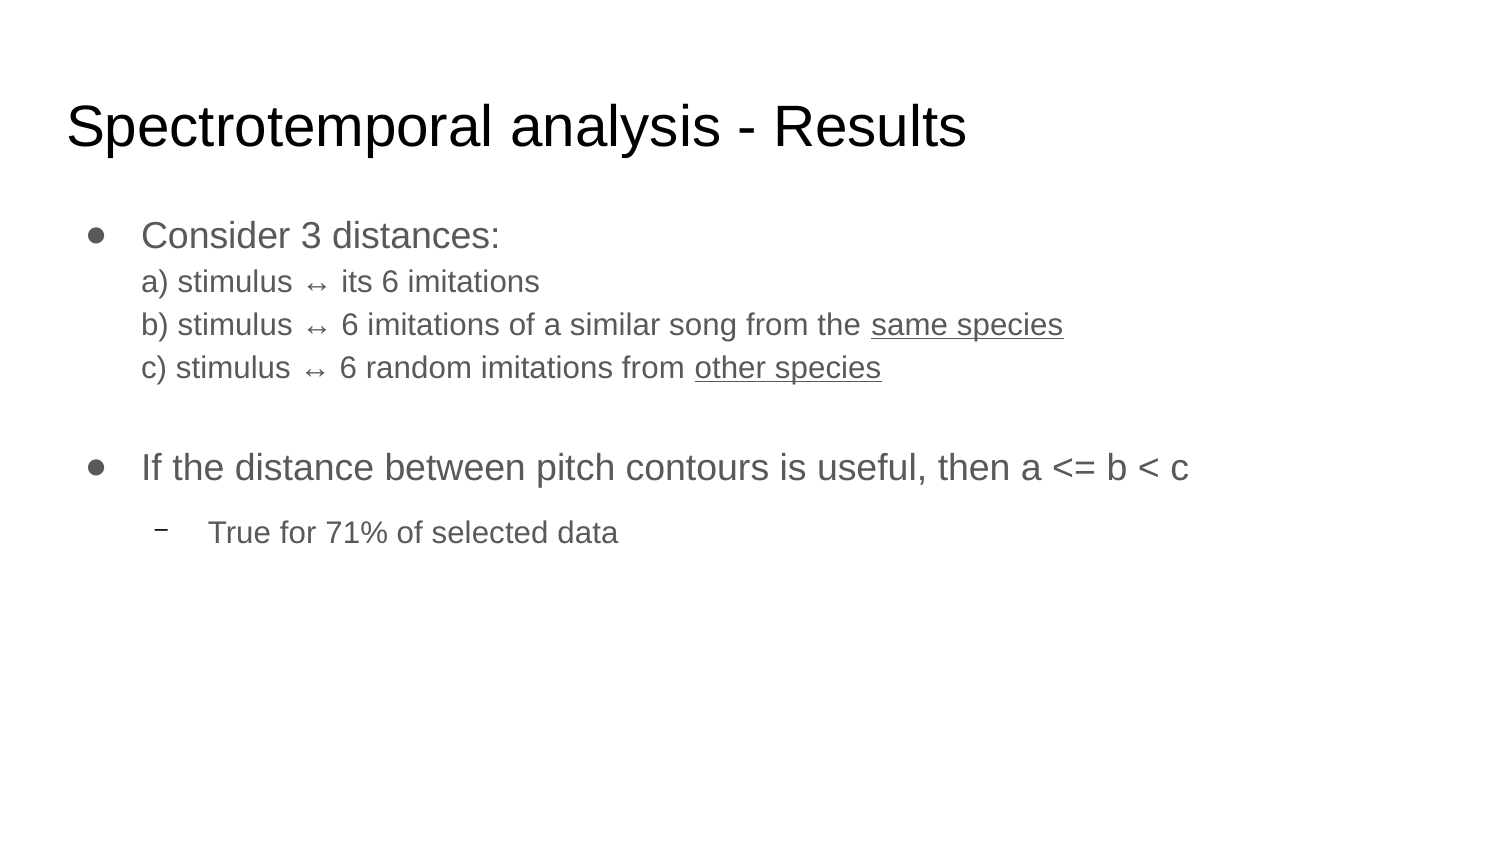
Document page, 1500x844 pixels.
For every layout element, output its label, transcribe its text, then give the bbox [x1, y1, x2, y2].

title Spectrotemporal analysis - Results [51, 72, 1449, 167]
list Consider 3 distances: a) stimulus ↔ its 6 imitations b) stimulus ↔ 6 imitations of a similar song from the same species c) stimulus ↔ 6 random imitations from other species If the distance between pitch contours is useful, then a <= b < c True for 71% of selected data [51, 188, 1449, 750]
